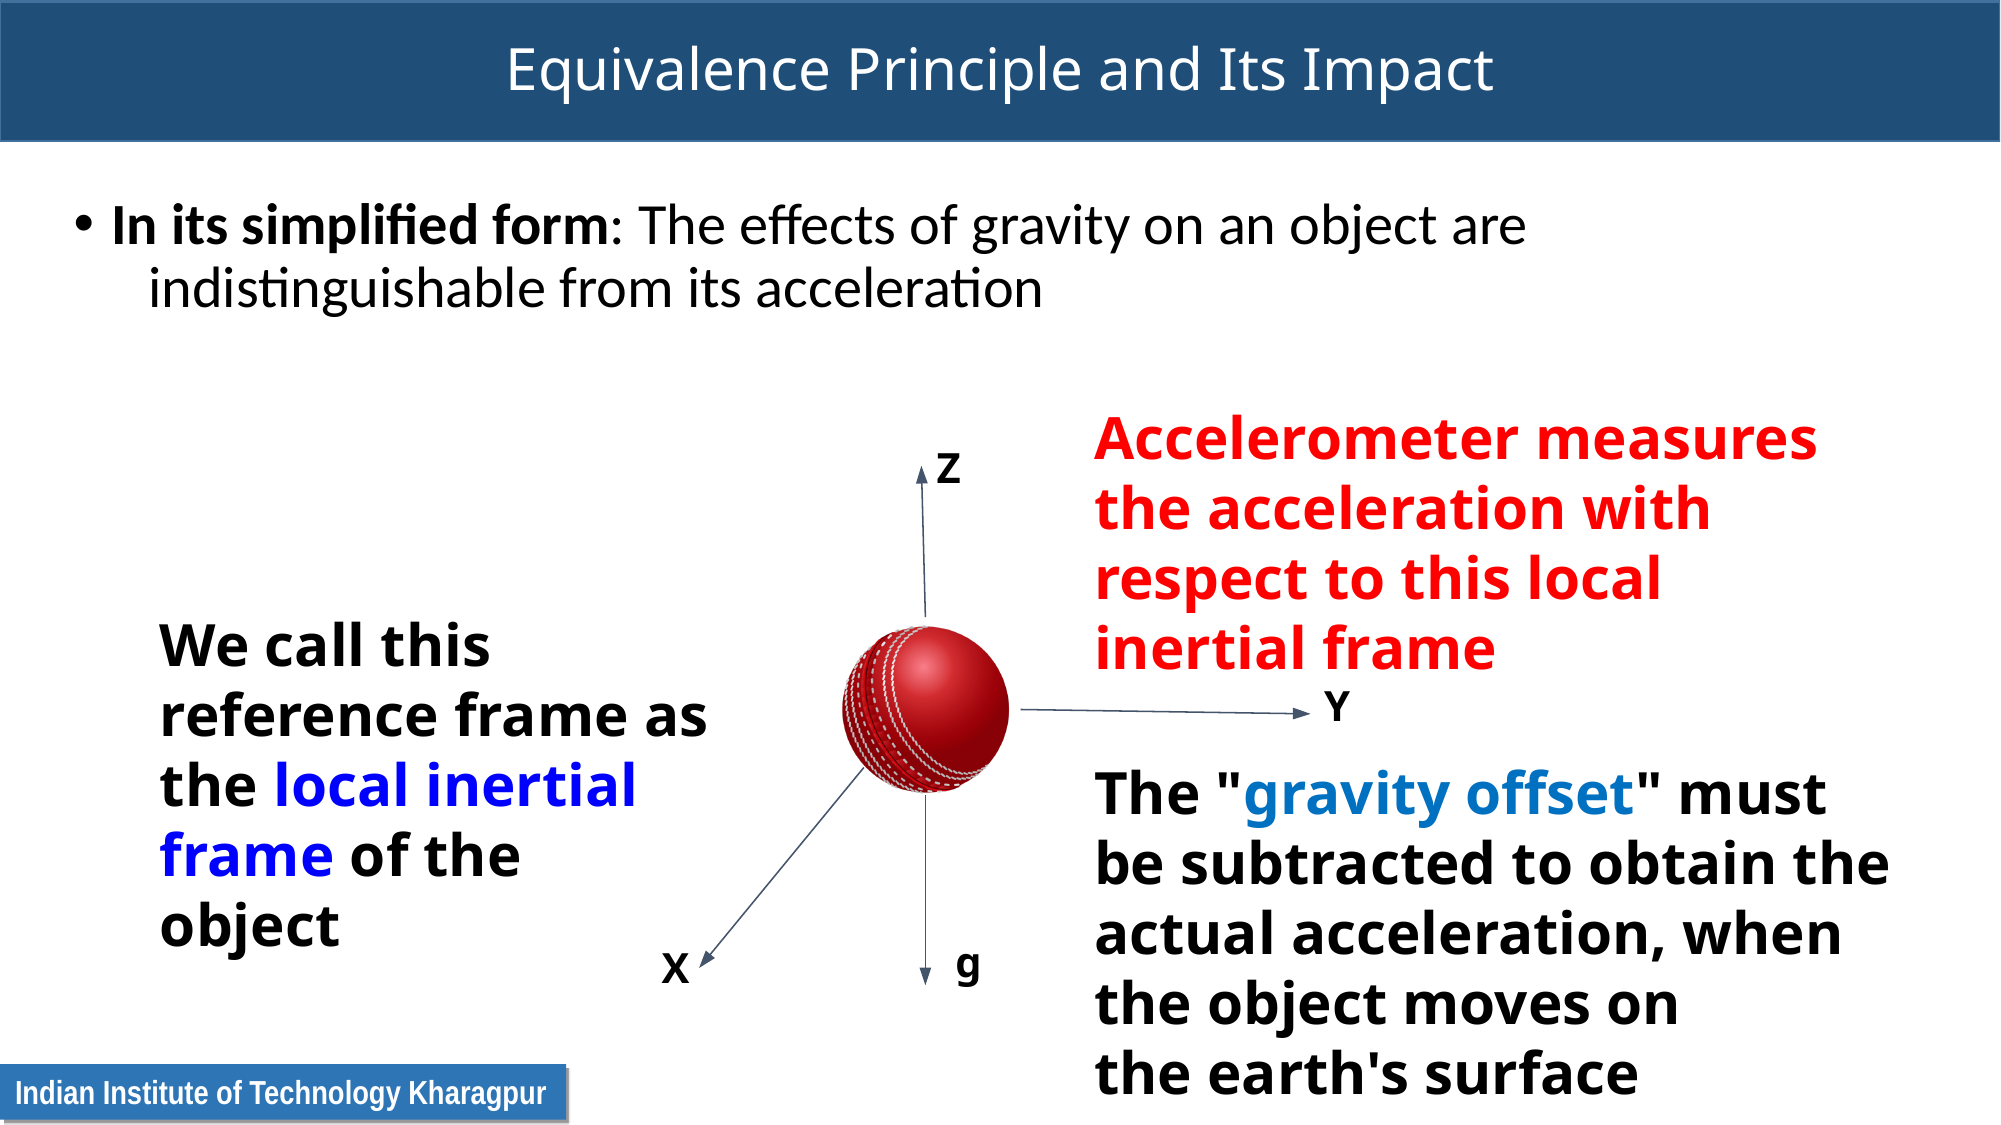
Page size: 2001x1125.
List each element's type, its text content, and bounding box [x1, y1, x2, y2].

title Equivalence Principle and Its Impact [0, 1, 2000, 141]
text_box Y [1309, 664, 1363, 741]
picture [830, 617, 1021, 802]
text_box The "gravity offset" must be subtracted to obtain the actual acceleration, when the object moves on the earth's surface [1079, 741, 1914, 1055]
text_box g [940, 920, 995, 1002]
text_box Z [921, 427, 976, 508]
text_box Accelerometer measures the acceleration with respect to this local inertial frame [1079, 385, 1914, 629]
text_box We call this reference frame as the local inertial frame of the object [144, 593, 728, 907]
list In its simplified form: The effects of gravity on an object are indistinguishable from its acceleration [58, 186, 1954, 1065]
text_box X [646, 927, 701, 1008]
